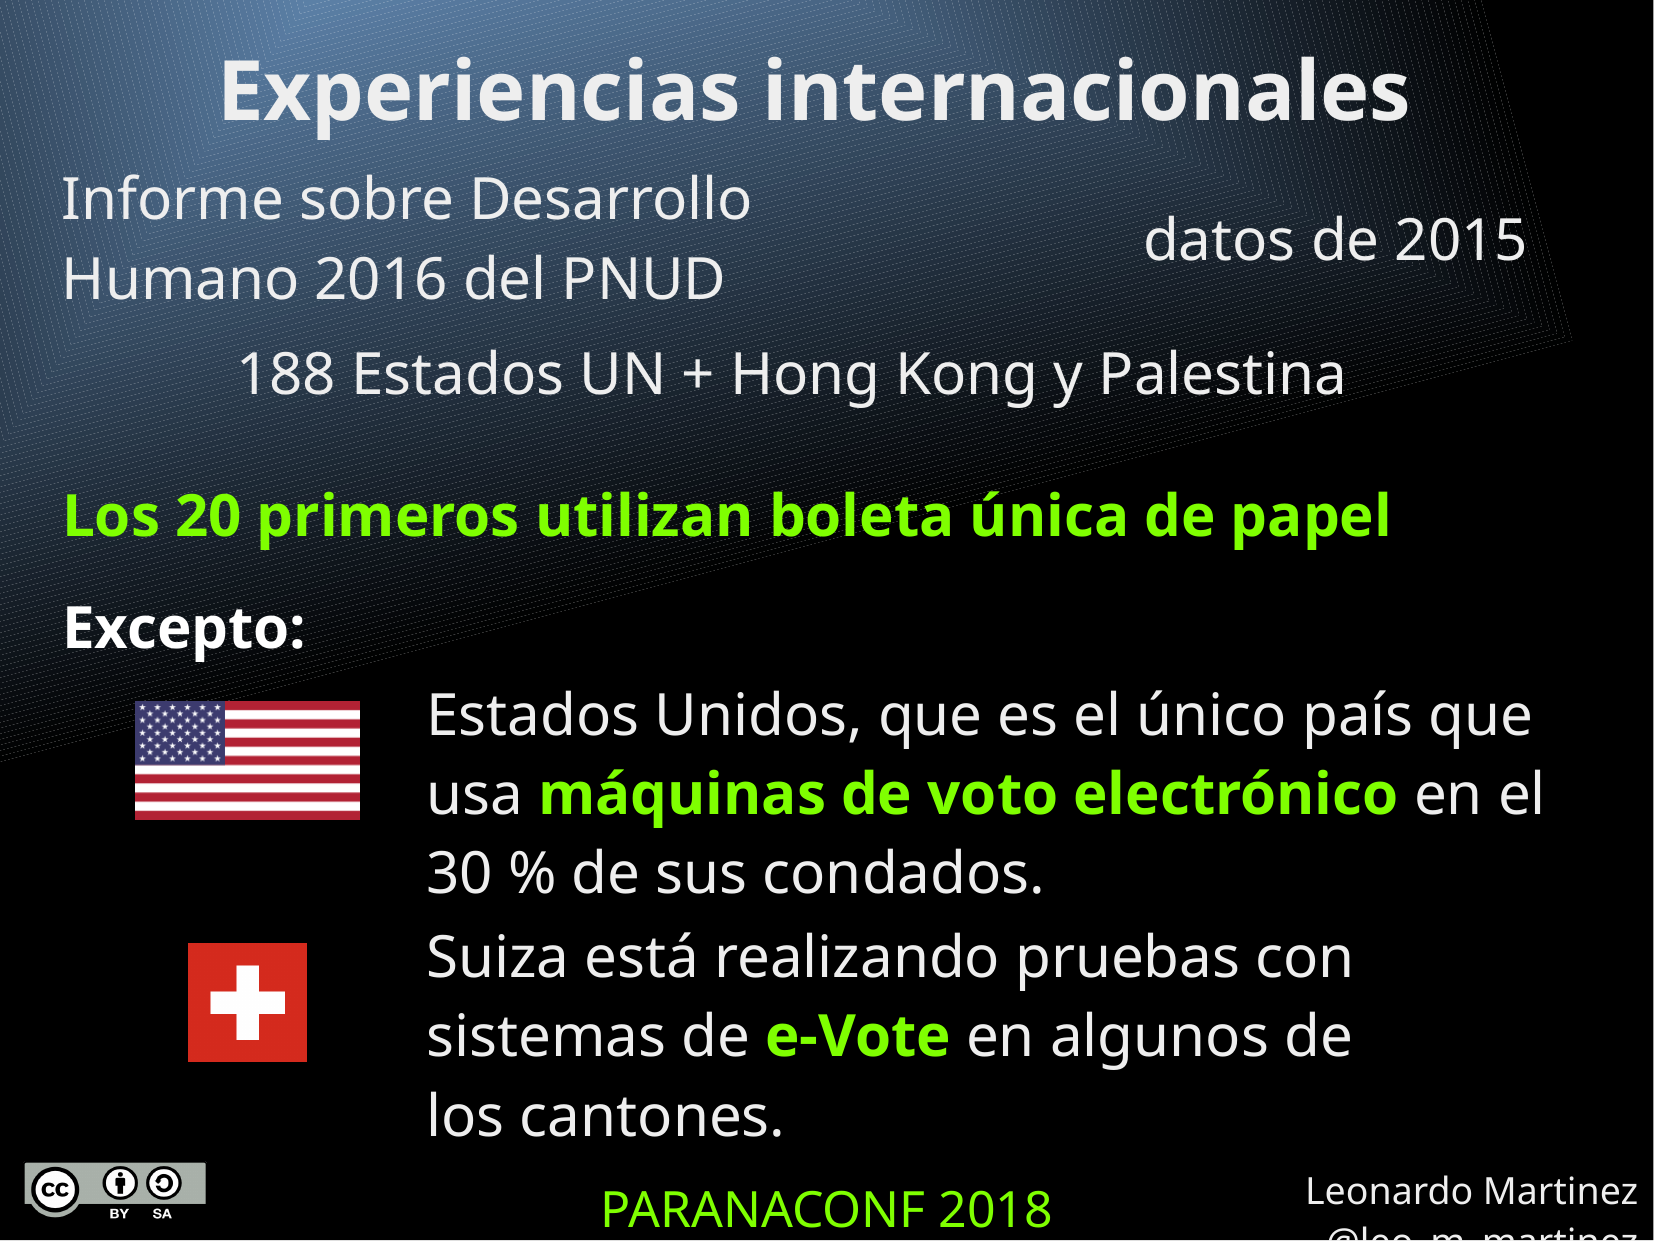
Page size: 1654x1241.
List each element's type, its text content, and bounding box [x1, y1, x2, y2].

picture [135, 701, 360, 820]
title PARANACONF 2018 [563, 1187, 1090, 1229]
text_box Informe sobre Desarrollo Humano 2016 del PNUD [61, 178, 827, 296]
picture [188, 943, 307, 1062]
text_box Leonardo Martinez @leo_m_martinez [1204, 1157, 1654, 1241]
text_box Suiza está realizando pruebas con sistemas de e-Vote en algunos de los cantones. [426, 915, 1436, 1091]
title Experiencias internacionales [23, 29, 1607, 148]
text_box Excepto: [47, 578, 1583, 652]
text_box datos de 2015 [1128, 190, 1571, 284]
picture [23, 1161, 207, 1222]
text_box Los 20 primeros utilizan boleta única de papel [47, 466, 1583, 540]
text_box Estados Unidos, que es el único país que usa máquinas de voto electrónico en el 30 % de sus condados. [426, 673, 1571, 907]
text_box 188 Estados UN + Hong Kong y Palestina [221, 324, 1432, 398]
